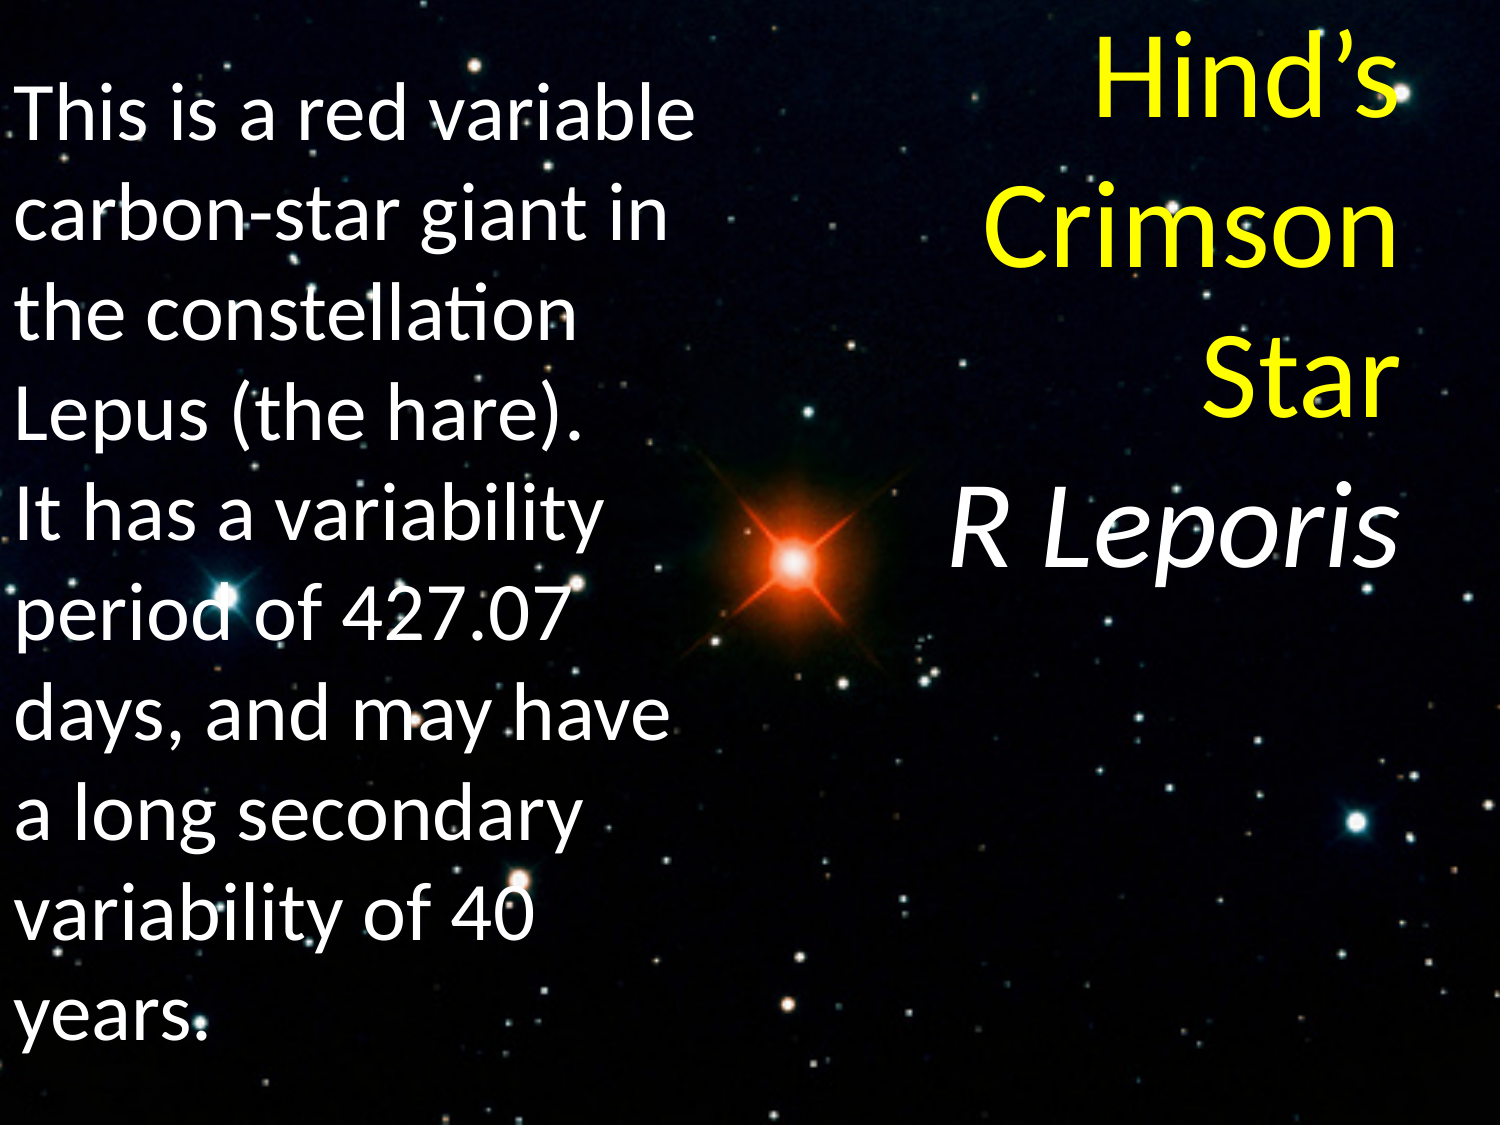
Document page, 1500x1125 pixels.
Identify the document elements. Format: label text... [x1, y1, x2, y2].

text_box This is a red variable carbon-star giant in the constellation Lepus (the hare). It has a variability period of 427.07 days, and may have a long secondary variability of 40 years. [0, 50, 744, 1075]
picture [0, 0, 1500, 1125]
text_box Hind’s Crimson Star R Leporis [930, 0, 1500, 607]
